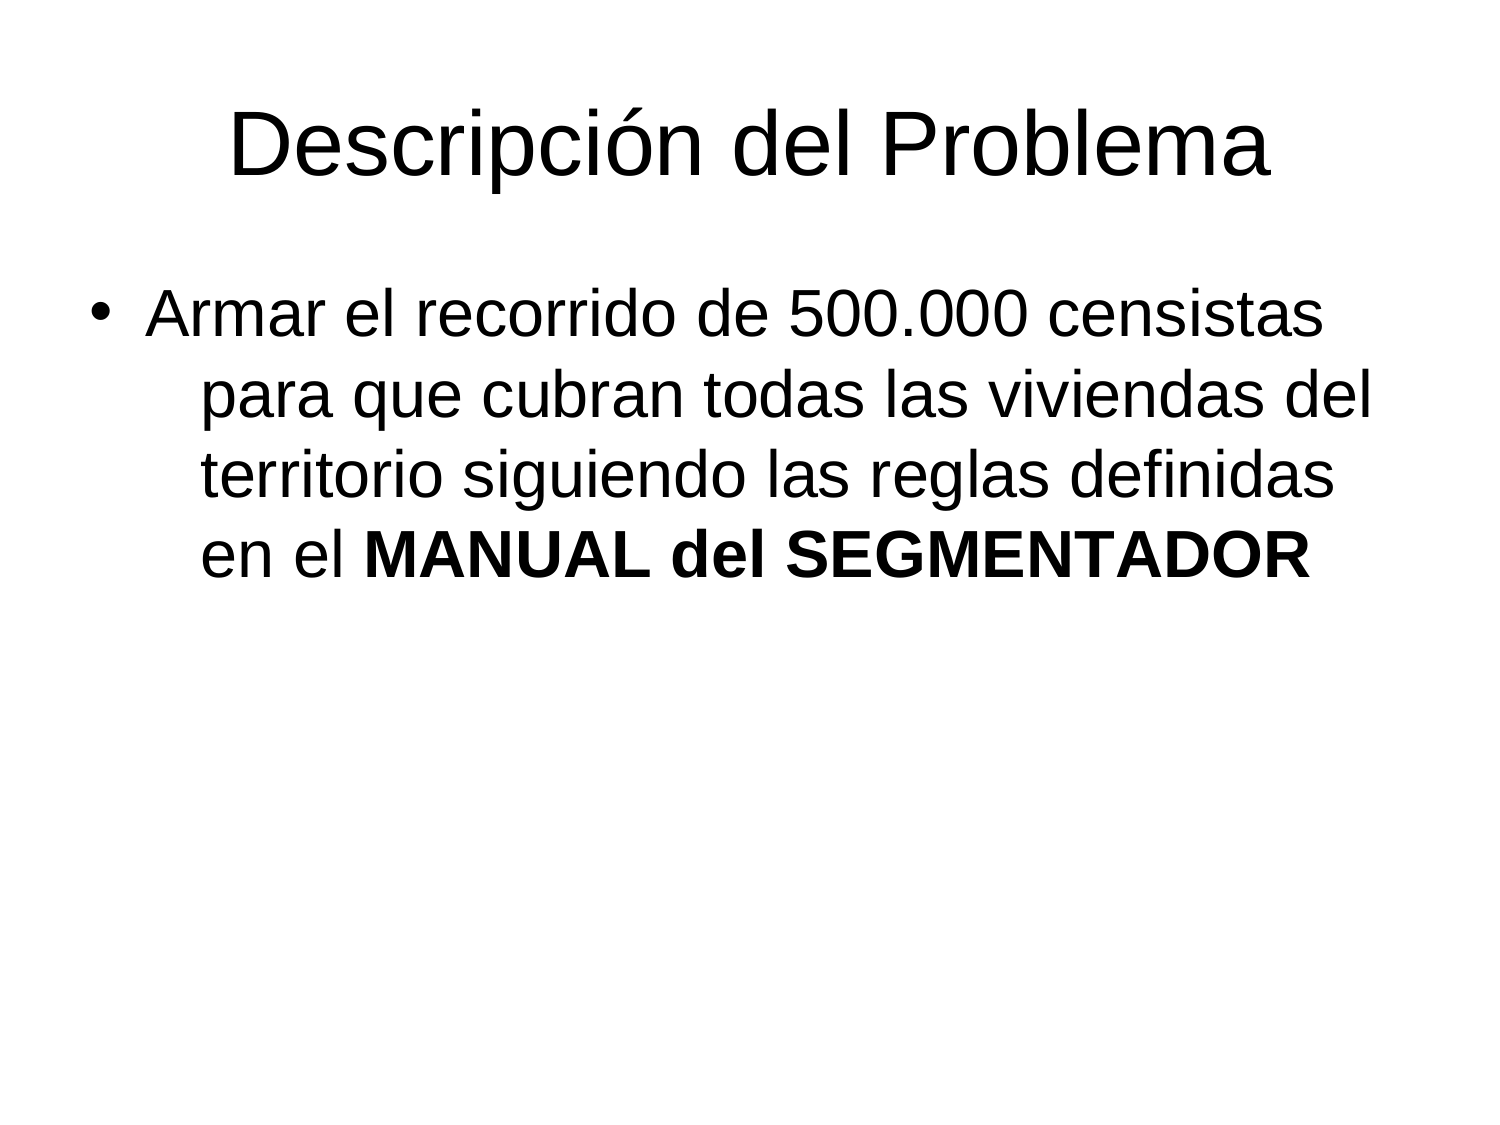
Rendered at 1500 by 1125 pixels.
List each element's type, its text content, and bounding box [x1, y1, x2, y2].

list Armar el recorrido de 500.000 censistas para que cubran todas las viviendas del territorio siguiendo las reglas definidas en el MANUAL del SEGMENTADOR [75, 262, 1426, 1005]
title Descripción del Problema [75, 45, 1426, 233]
